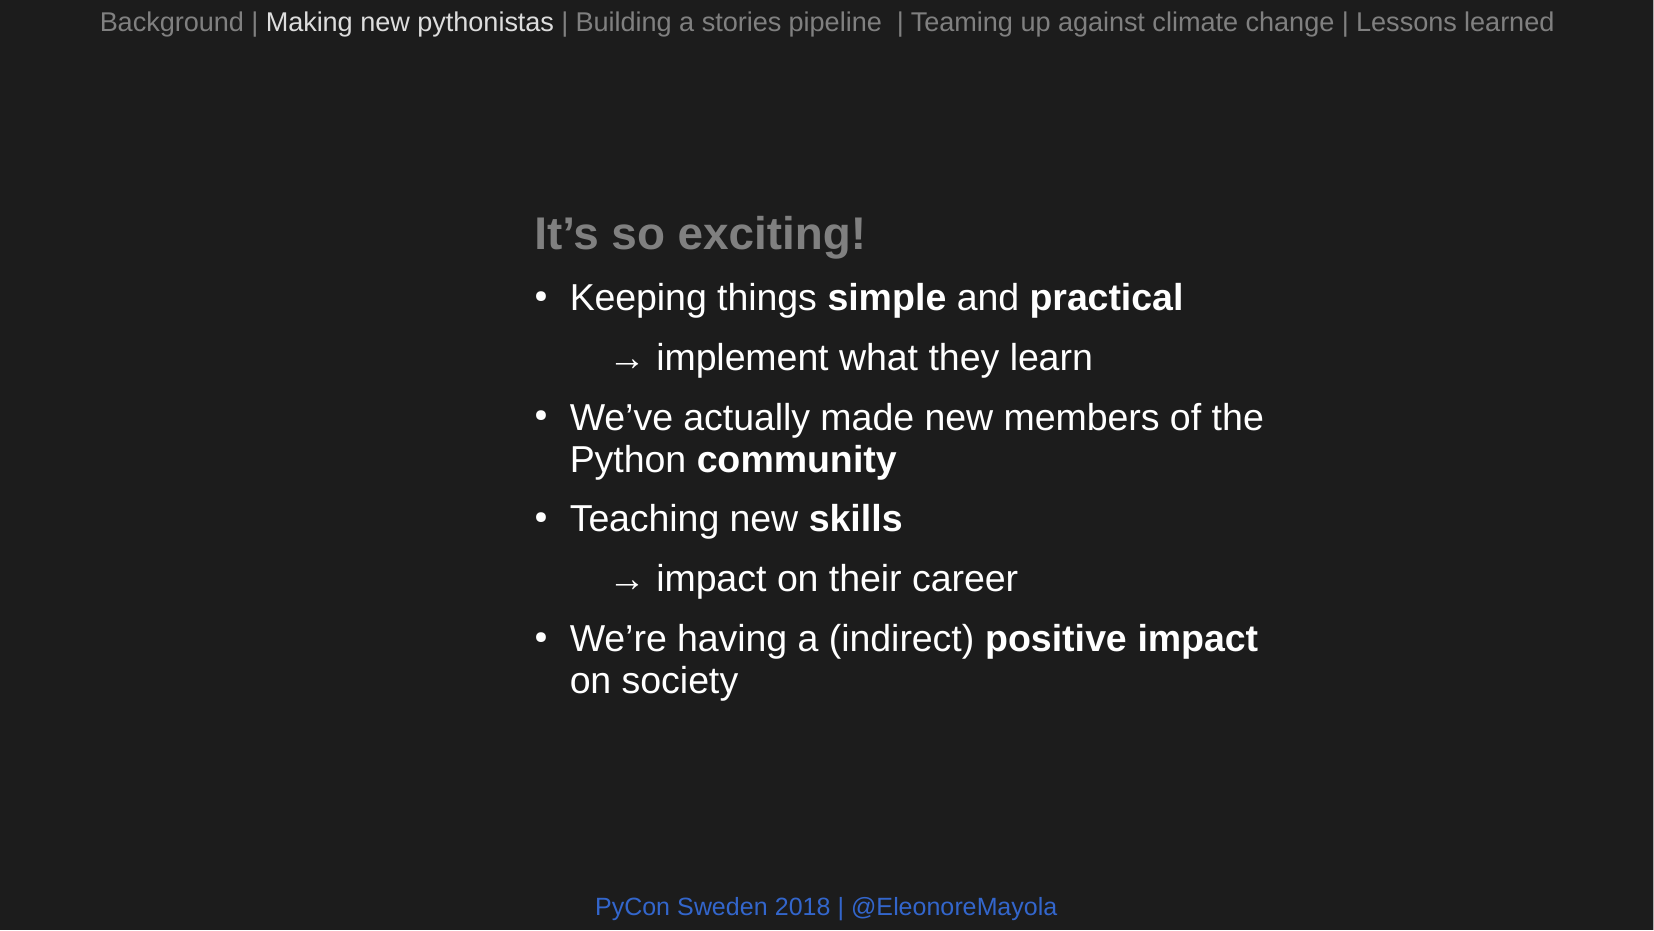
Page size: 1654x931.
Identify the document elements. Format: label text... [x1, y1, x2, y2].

text_box Background | Making new pythonistas | Building a stories pipeline | Teaming up against climate change | Lessons learned [0, 0, 1654, 57]
text_box It’s so exciting! Keeping things simple and practical → implement what they learn We’ve actually made new members of the Python community Teaching new skills → impact on their career We’re having a (indirect) positive impact on society [519, 200, 1288, 709]
text_box PyCon Sweden 2018 | @EleonoreMayola [460, 885, 1193, 931]
